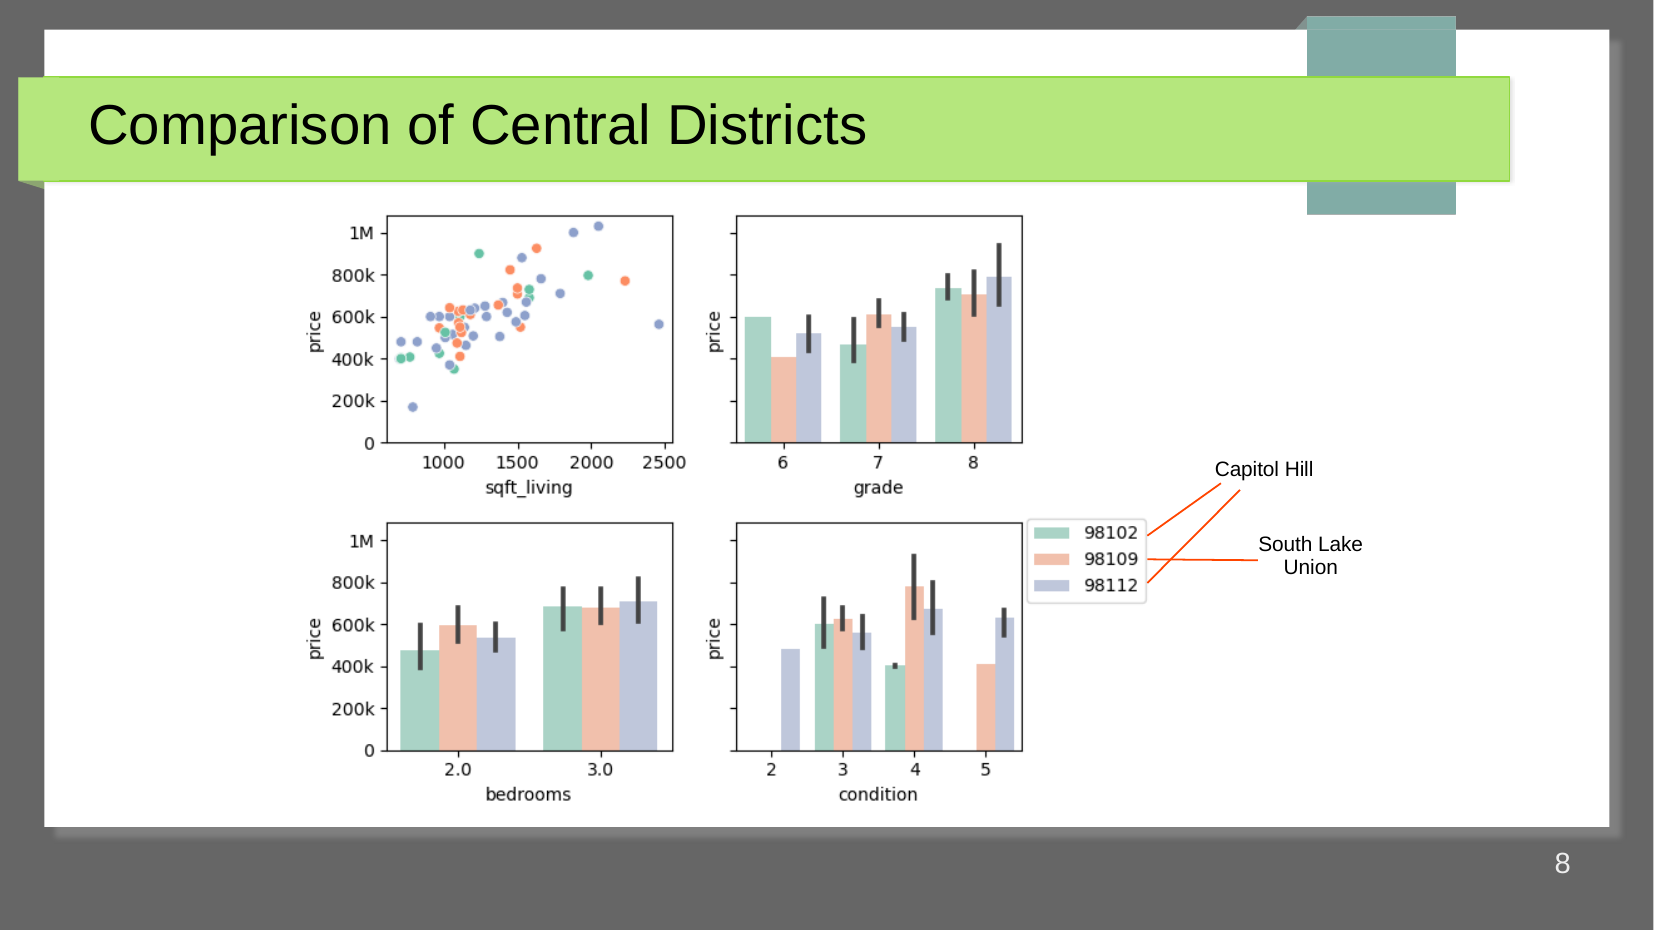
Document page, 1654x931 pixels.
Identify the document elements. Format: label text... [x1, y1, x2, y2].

picture [294, 203, 1157, 817]
text_box Capitol Hill [1200, 450, 1329, 489]
title Comparison of Central Districts [88, 73, 1506, 178]
text_box South Lake Union [1243, 525, 1463, 601]
